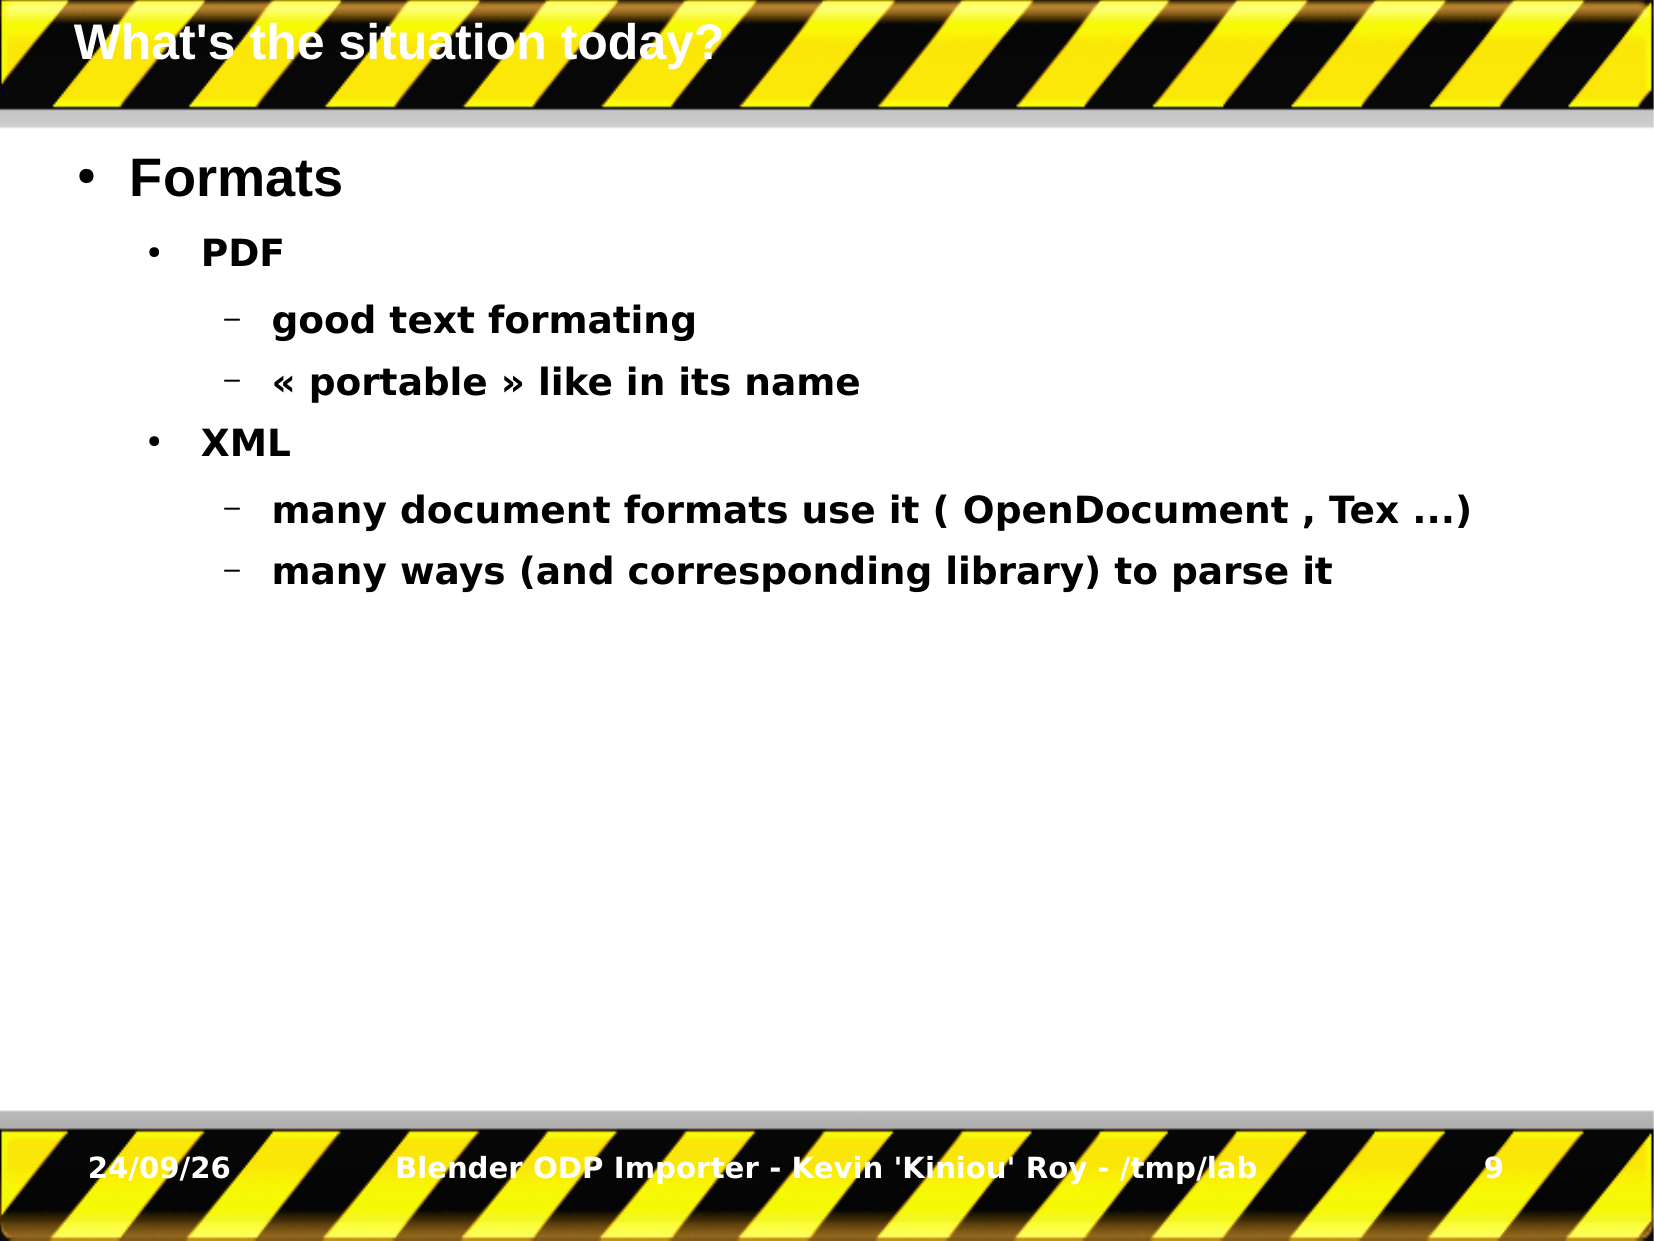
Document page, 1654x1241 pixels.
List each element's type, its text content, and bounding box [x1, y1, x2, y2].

picture [0, 0, 1654, 1241]
title What's the situation today? [73, 14, 1580, 109]
list Formats PDF good text formating « portable » like in its name XML many document formats use it ( OpenDocument , Tex ...) many ways (and corresponding library) to parse it [59, 147, 1595, 803]
